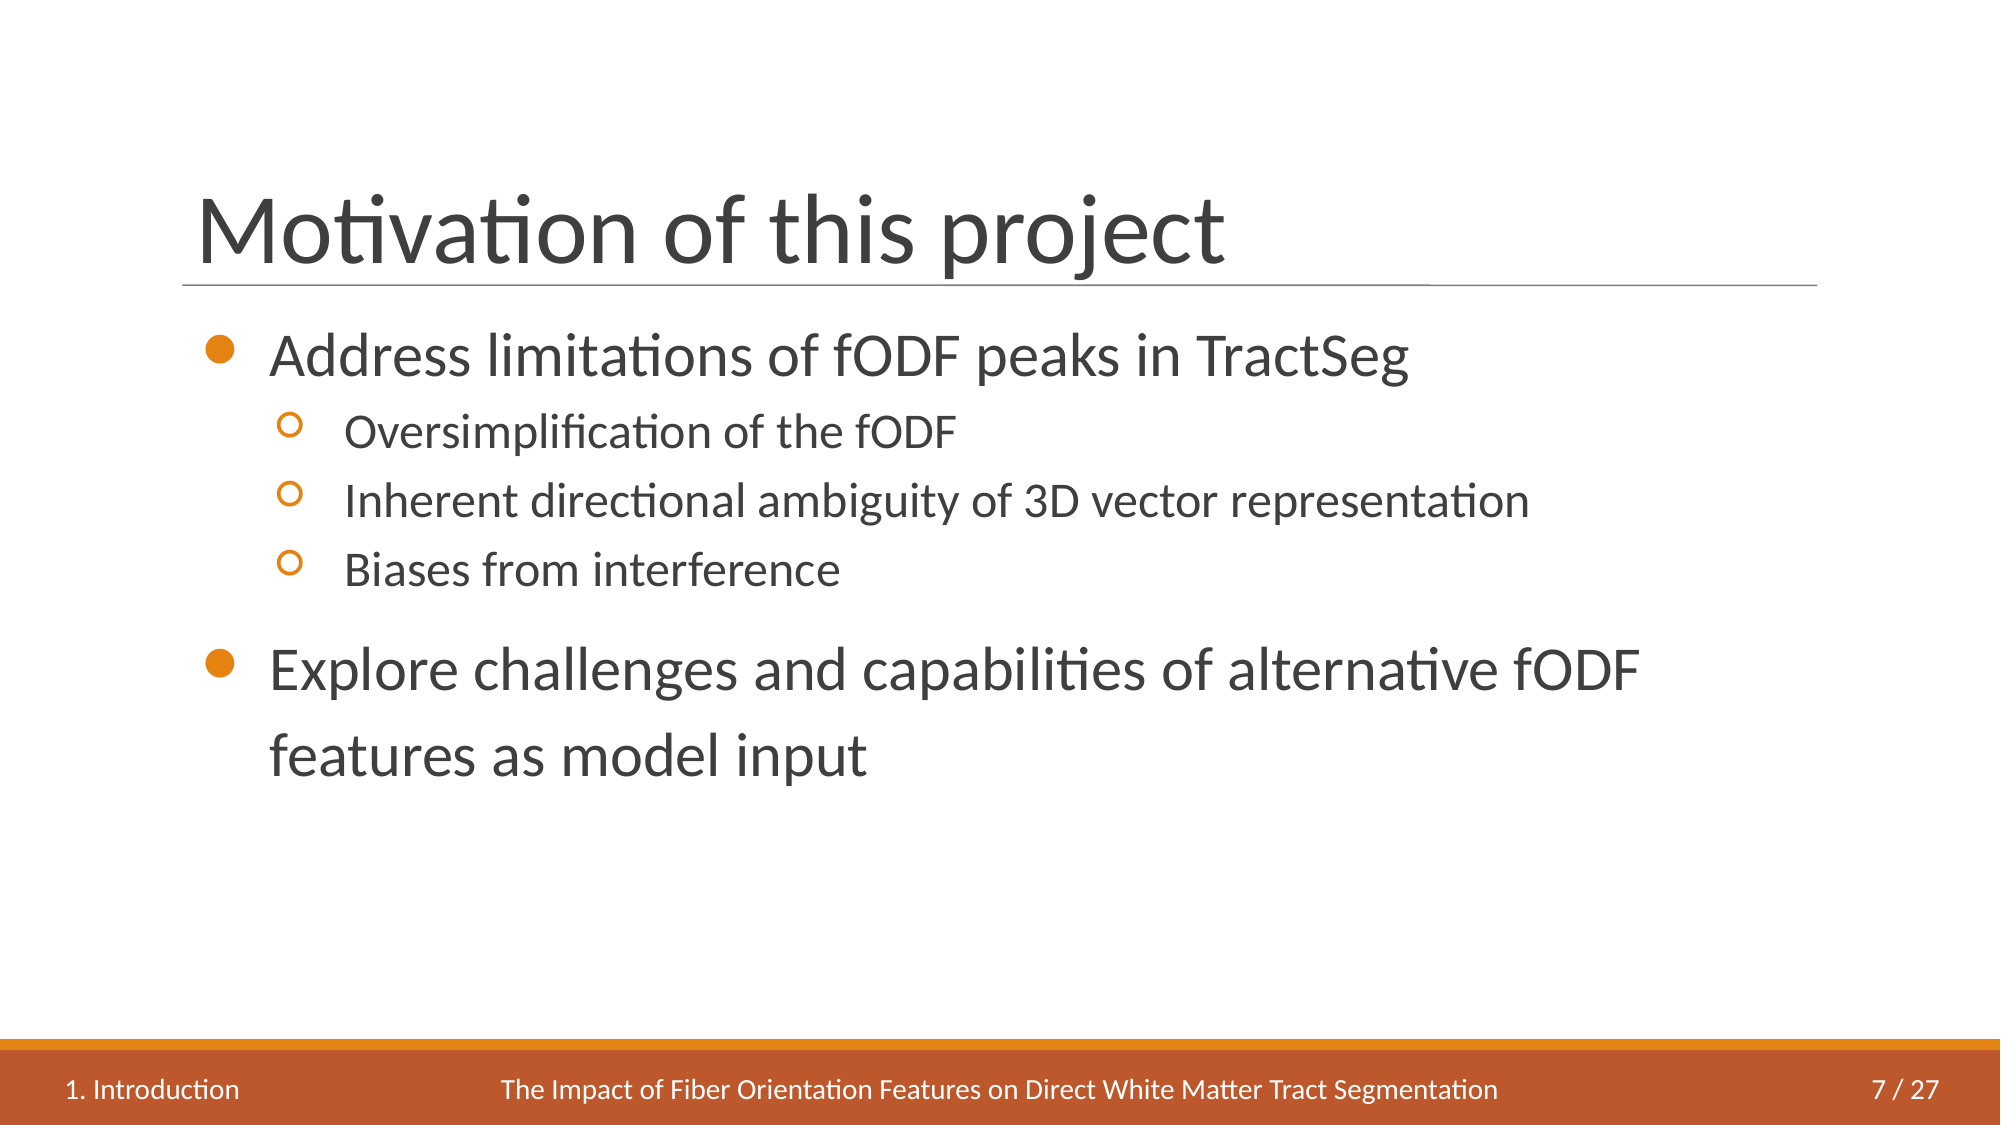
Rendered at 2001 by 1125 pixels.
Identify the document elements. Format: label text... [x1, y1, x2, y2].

slide_number 1 / 27 [1741, 753, 1962, 1125]
list Address limitations of fODF peaks in TractSeg Oversimplification of the fODF Inherent directional ambiguity of 3D vector representation Biases from interference Explore challenges and capabilities of alternative fODF features as model input [180, 302, 1831, 941]
slide_number 1. Introduction [49, 753, 356, 1125]
slide_number The Impact of Fiber Orientation Features on Direct White Matter Tract Segmentation [392, 753, 1608, 1125]
title Motivation of this project [180, 114, 1830, 302]
